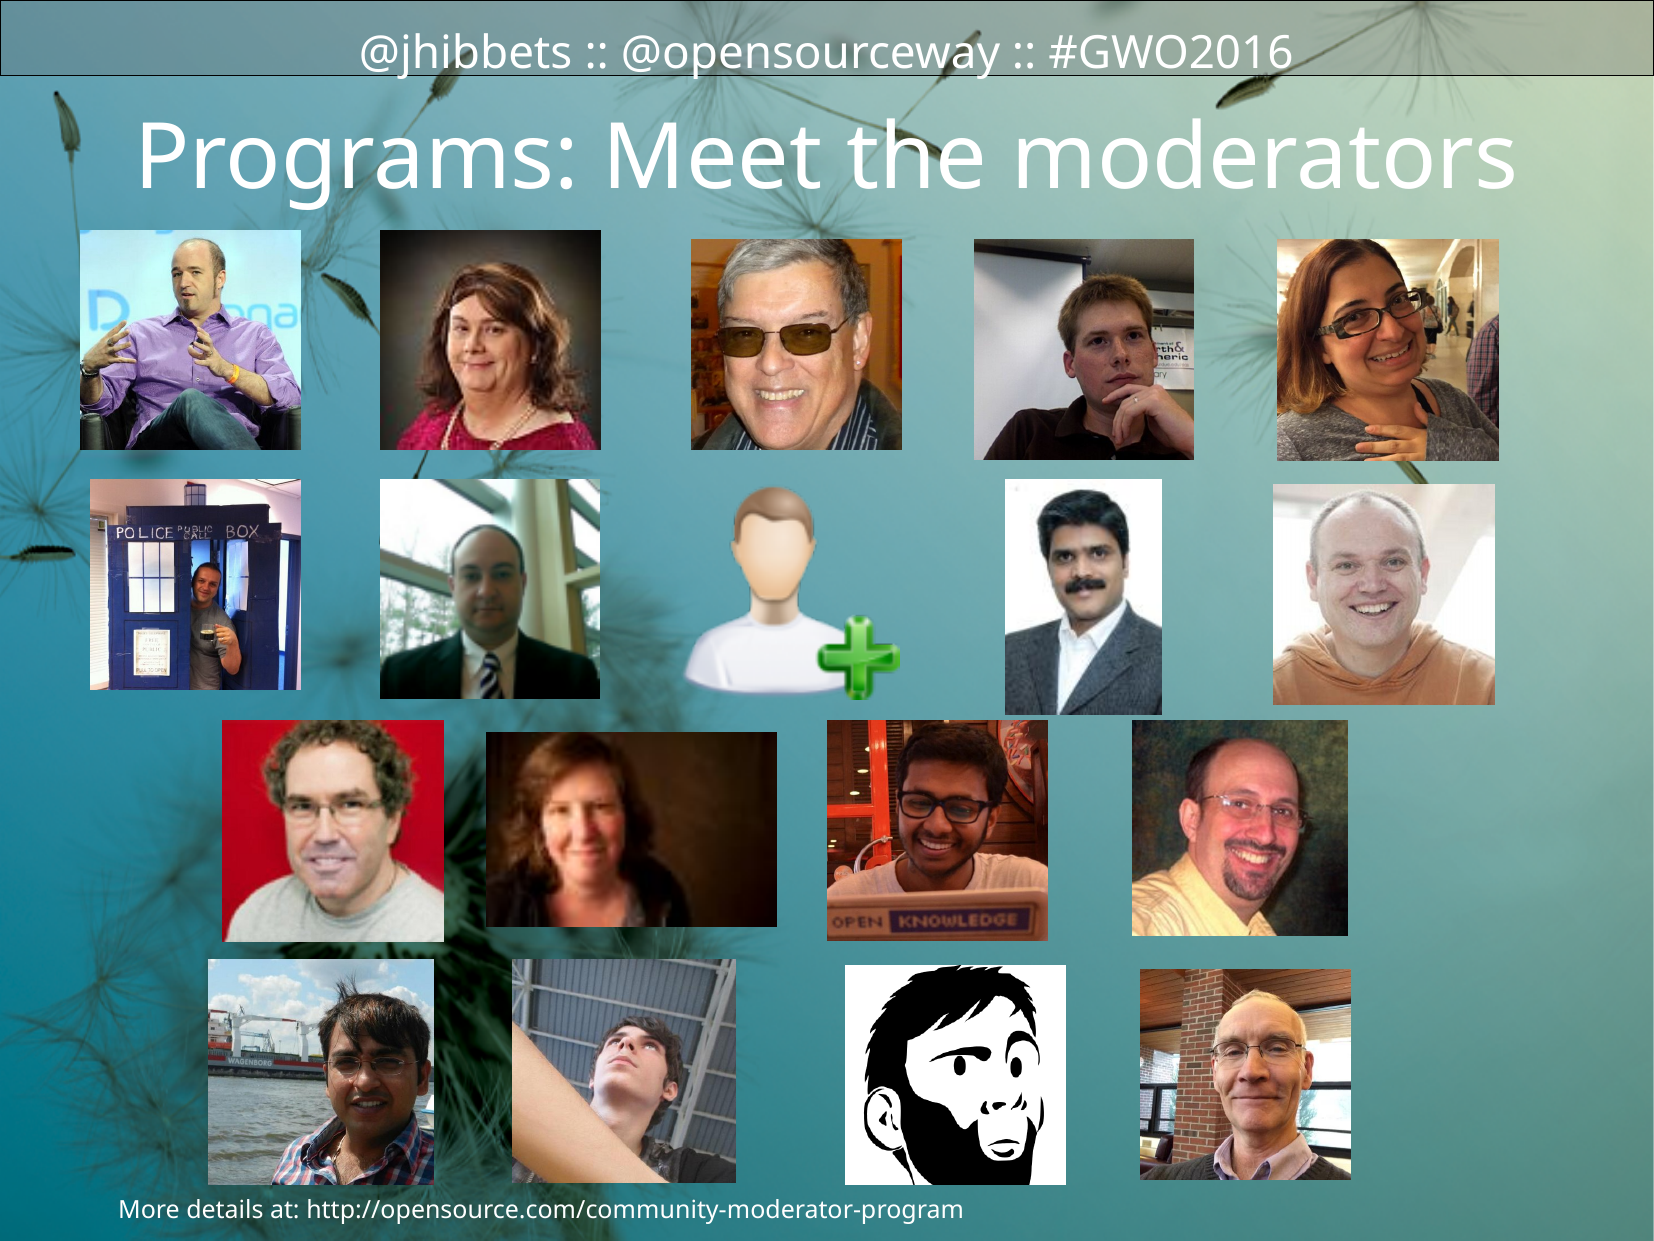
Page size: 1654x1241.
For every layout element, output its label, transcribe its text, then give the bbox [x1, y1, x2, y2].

picture [0, 76, 1654, 1241]
text_box More details at: http://opensource.com/community-moderator-program [103, 1184, 987, 1224]
title Programs: Meet the moderators [82, 49, 1571, 257]
